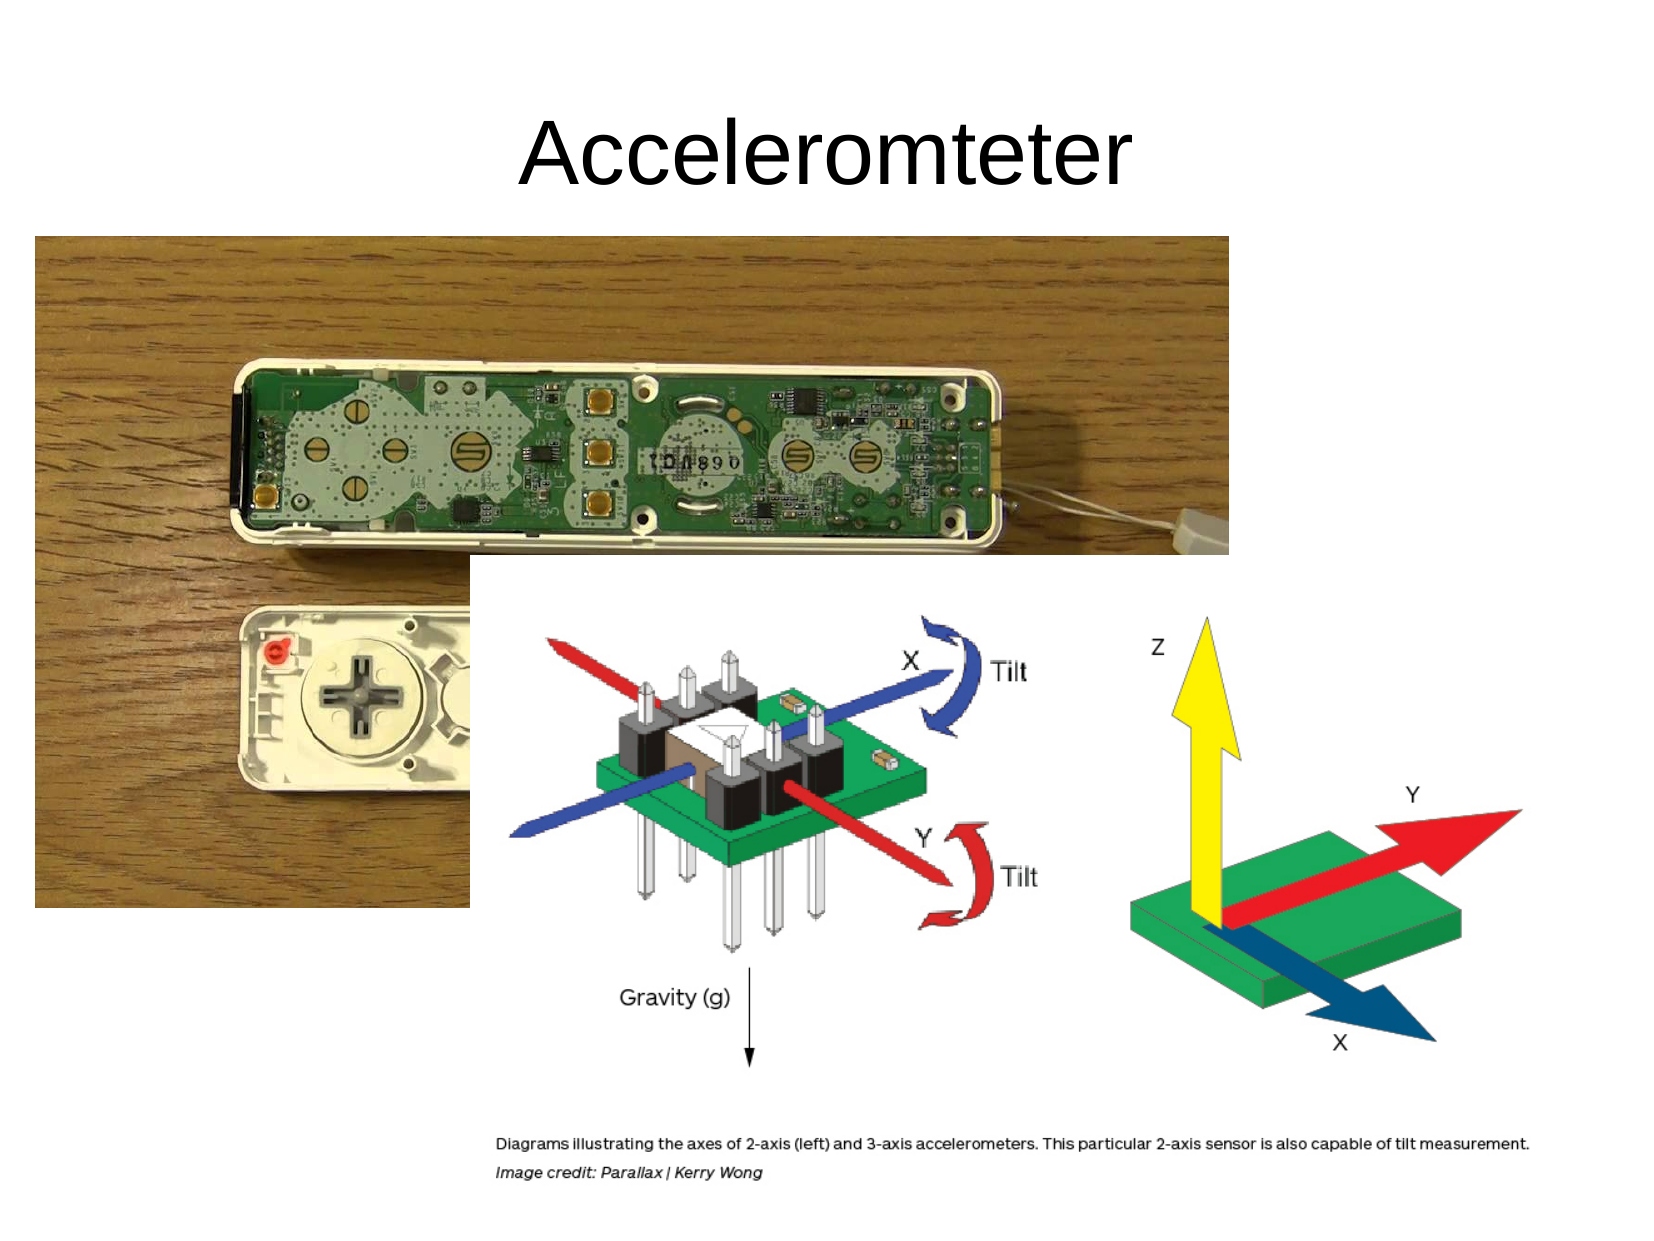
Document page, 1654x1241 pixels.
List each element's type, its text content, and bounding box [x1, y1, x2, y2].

title Acceleromteter [82, 49, 1571, 257]
picture [35, 236, 1642, 1207]
